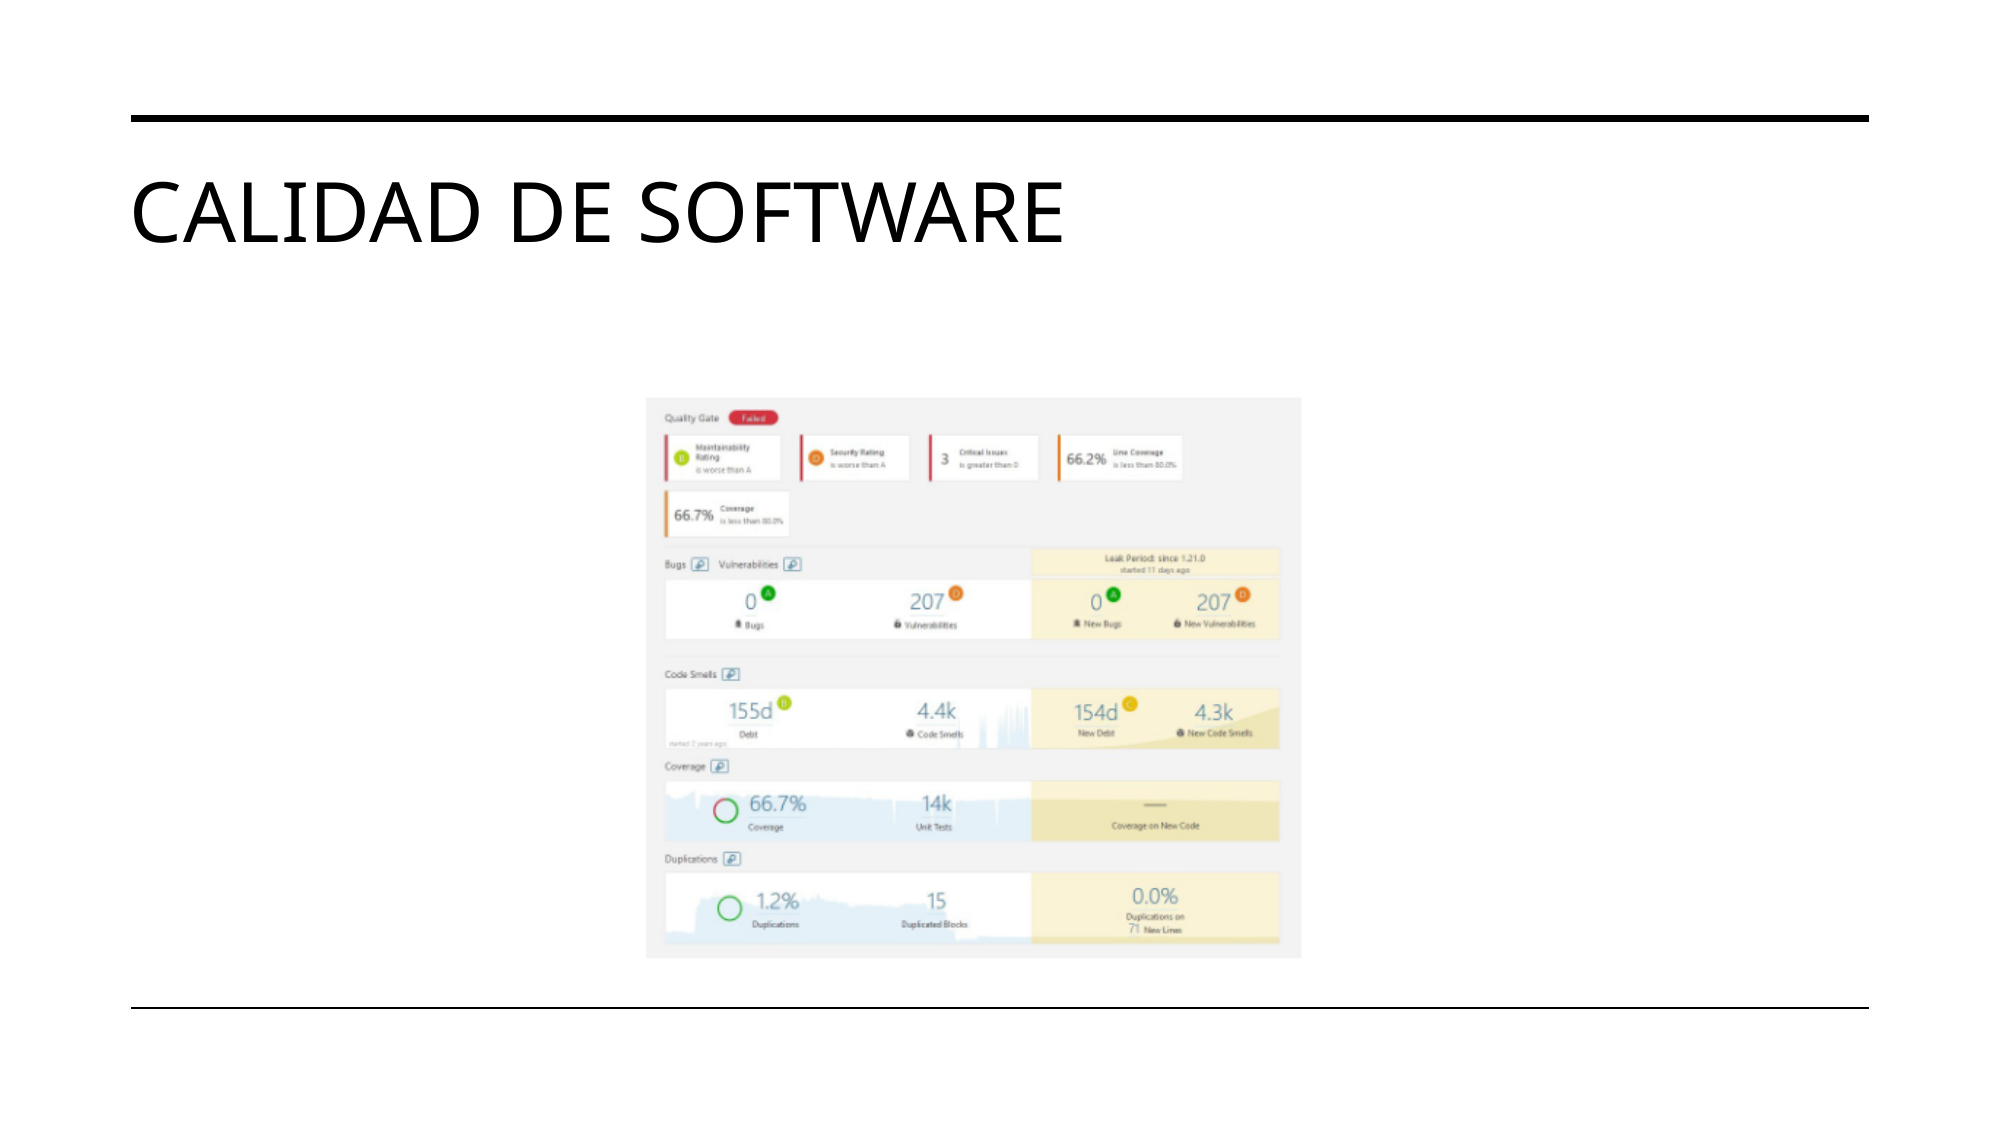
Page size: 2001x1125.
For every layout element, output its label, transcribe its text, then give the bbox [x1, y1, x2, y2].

title Calidad De Software [114, 151, 1869, 377]
picture [636, 376, 1347, 973]
